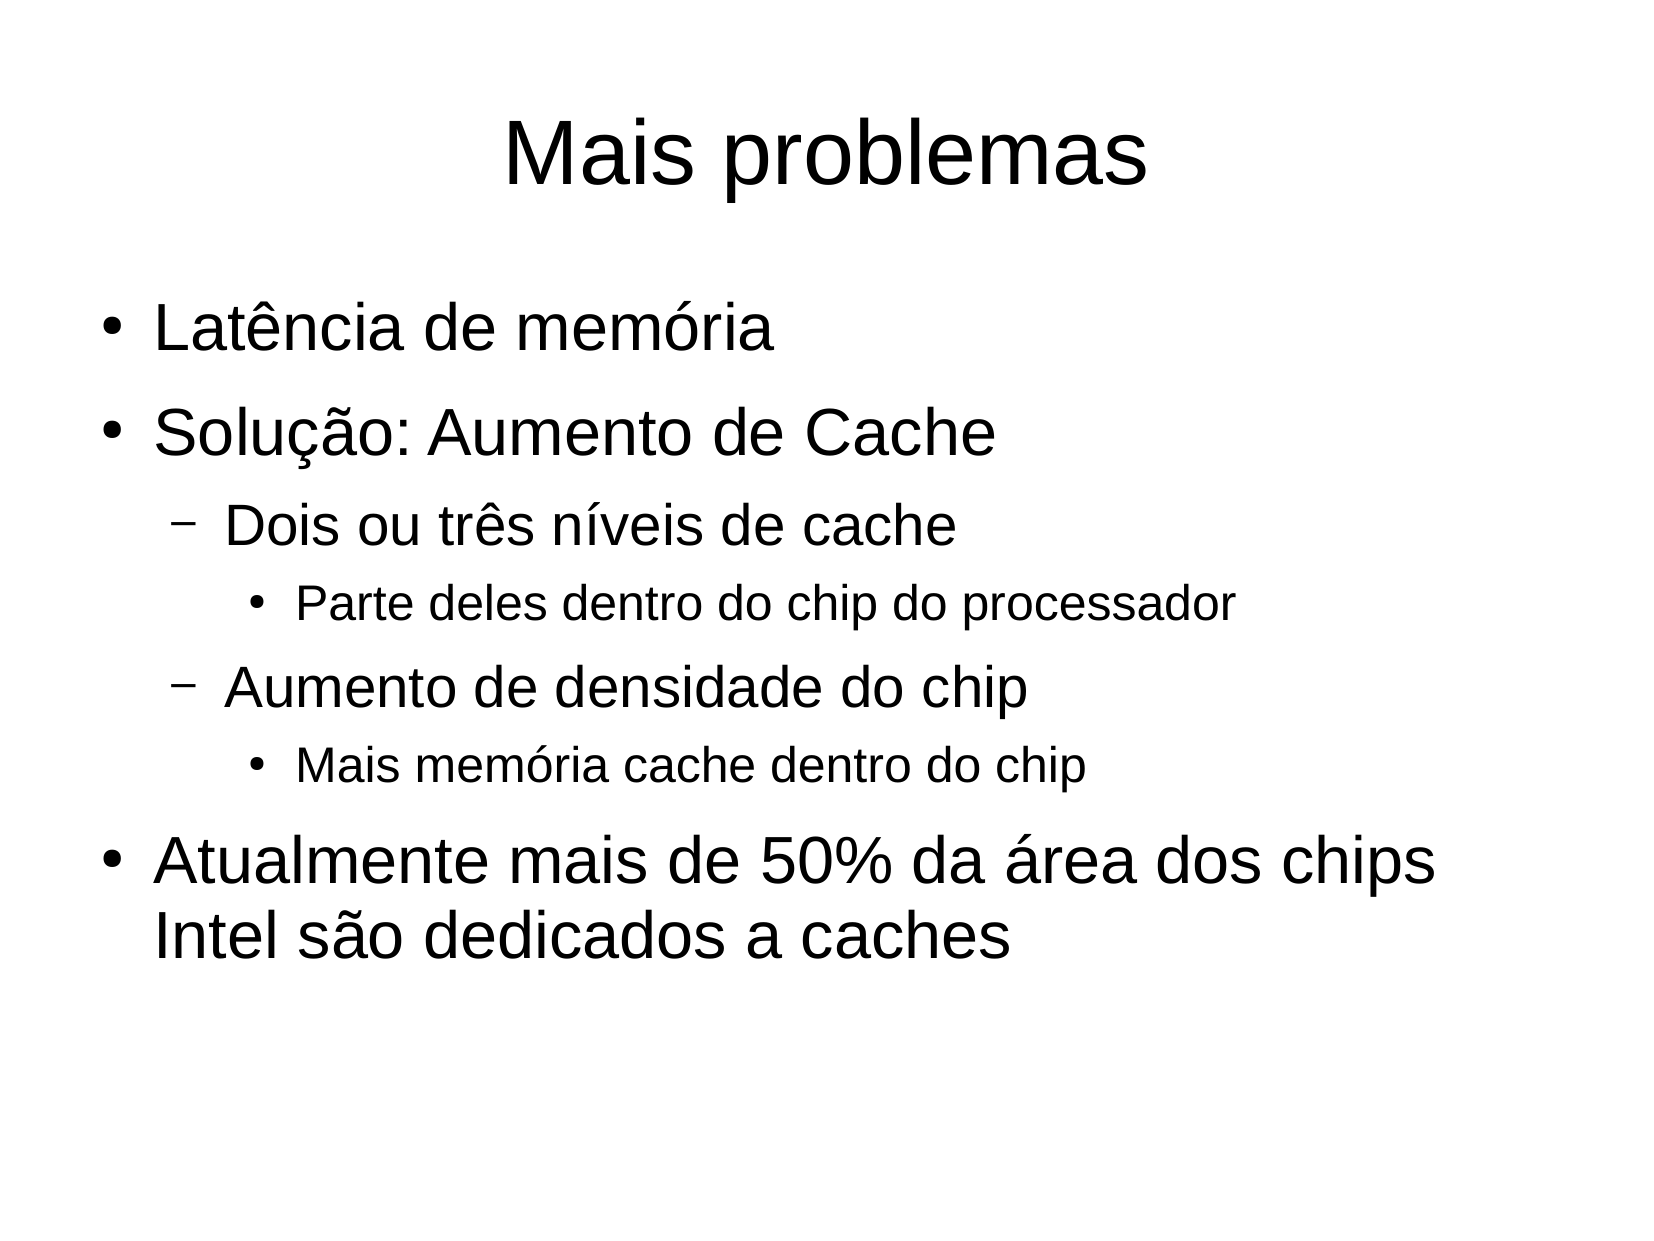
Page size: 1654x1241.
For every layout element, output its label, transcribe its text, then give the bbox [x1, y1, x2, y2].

title Mais problemas [82, 49, 1571, 257]
list Latência de memória Solução: Aumento de Cache Dois ou três níveis de cache Parte deles dentro do chip do processador Aumento de densidade do chip Mais memória cache dentro do chip Atualmente mais de 50% da área dos chips Intel são dedicados a caches [82, 290, 1571, 1010]
